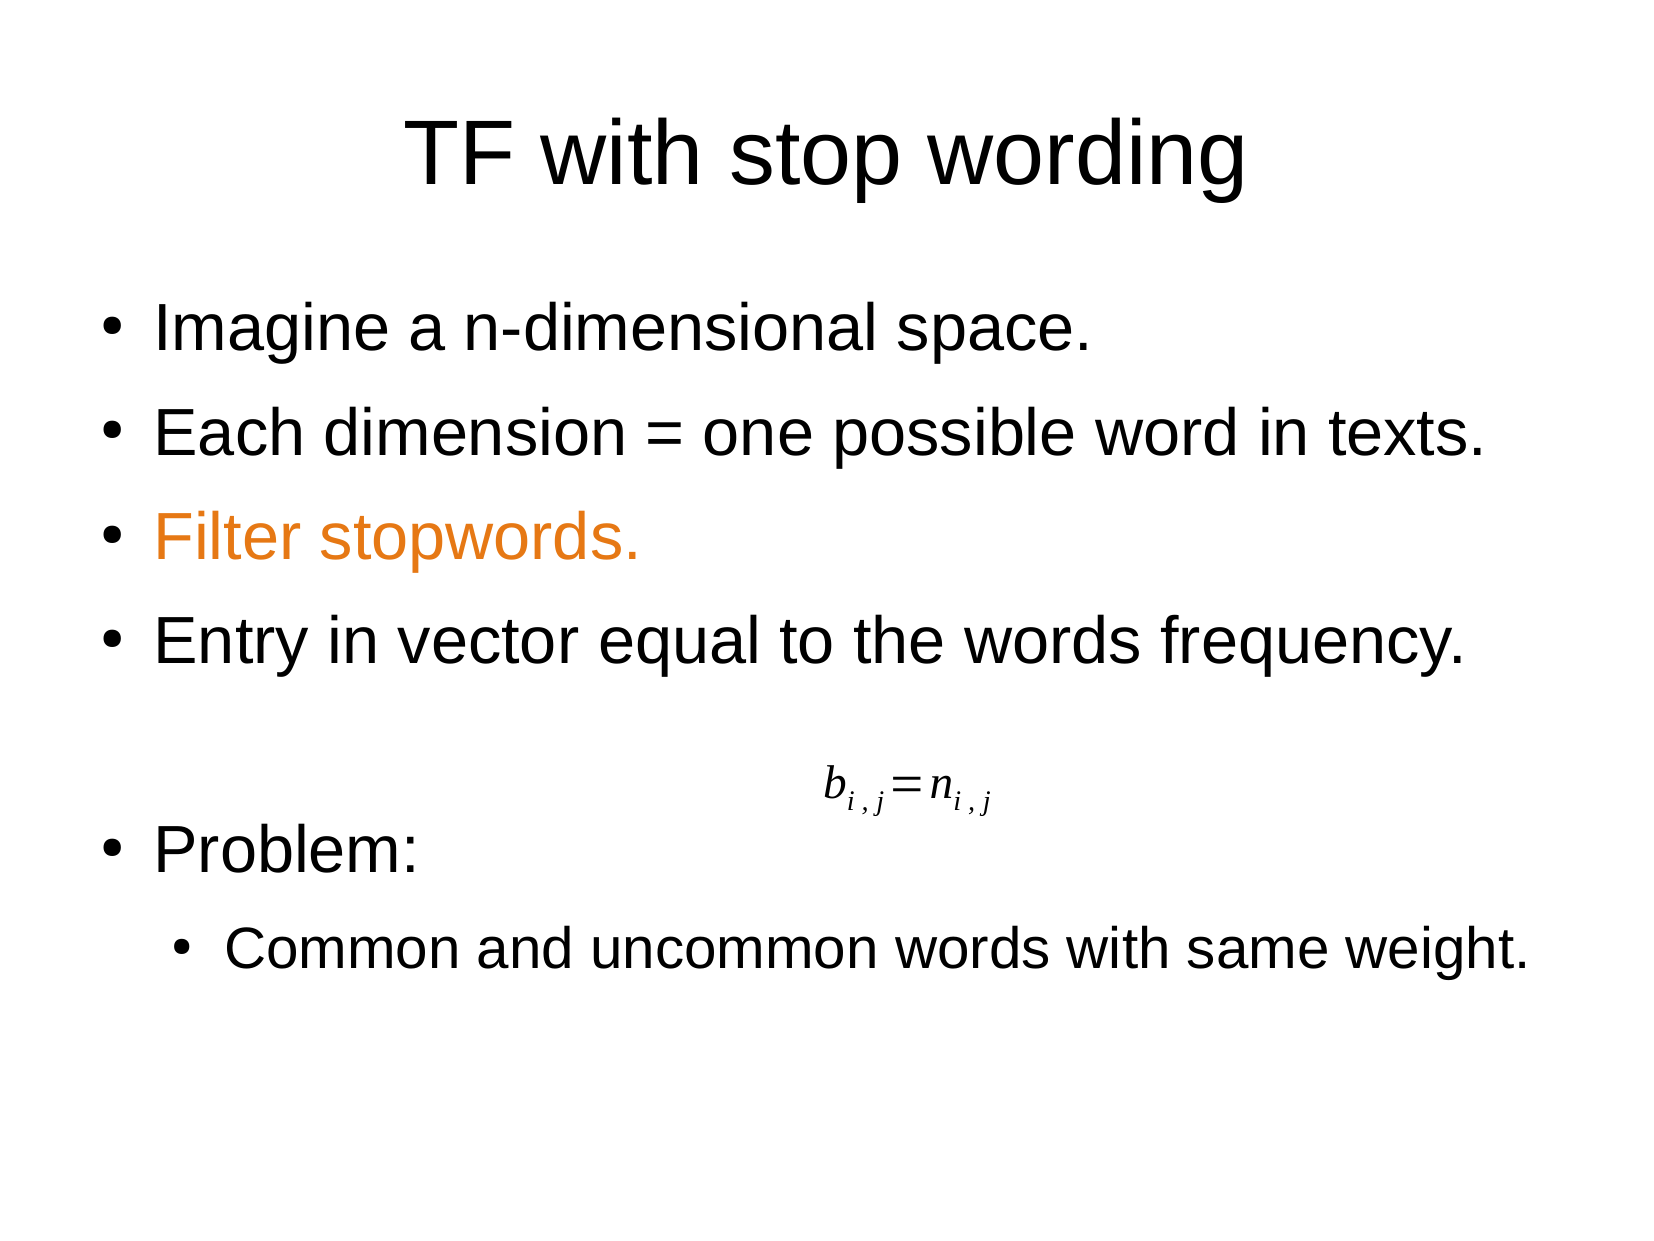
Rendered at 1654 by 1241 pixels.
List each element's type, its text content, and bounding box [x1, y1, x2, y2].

list Imagine a n-dimensional space. Each dimension = one possible word in texts. Filter stopwords. Entry in vector equal to the words frequency. Problem: Common and uncommon words with same weight. [82, 290, 1571, 1094]
chart [811, 756, 1002, 817]
title TF with stop wording [82, 56, 1571, 250]
